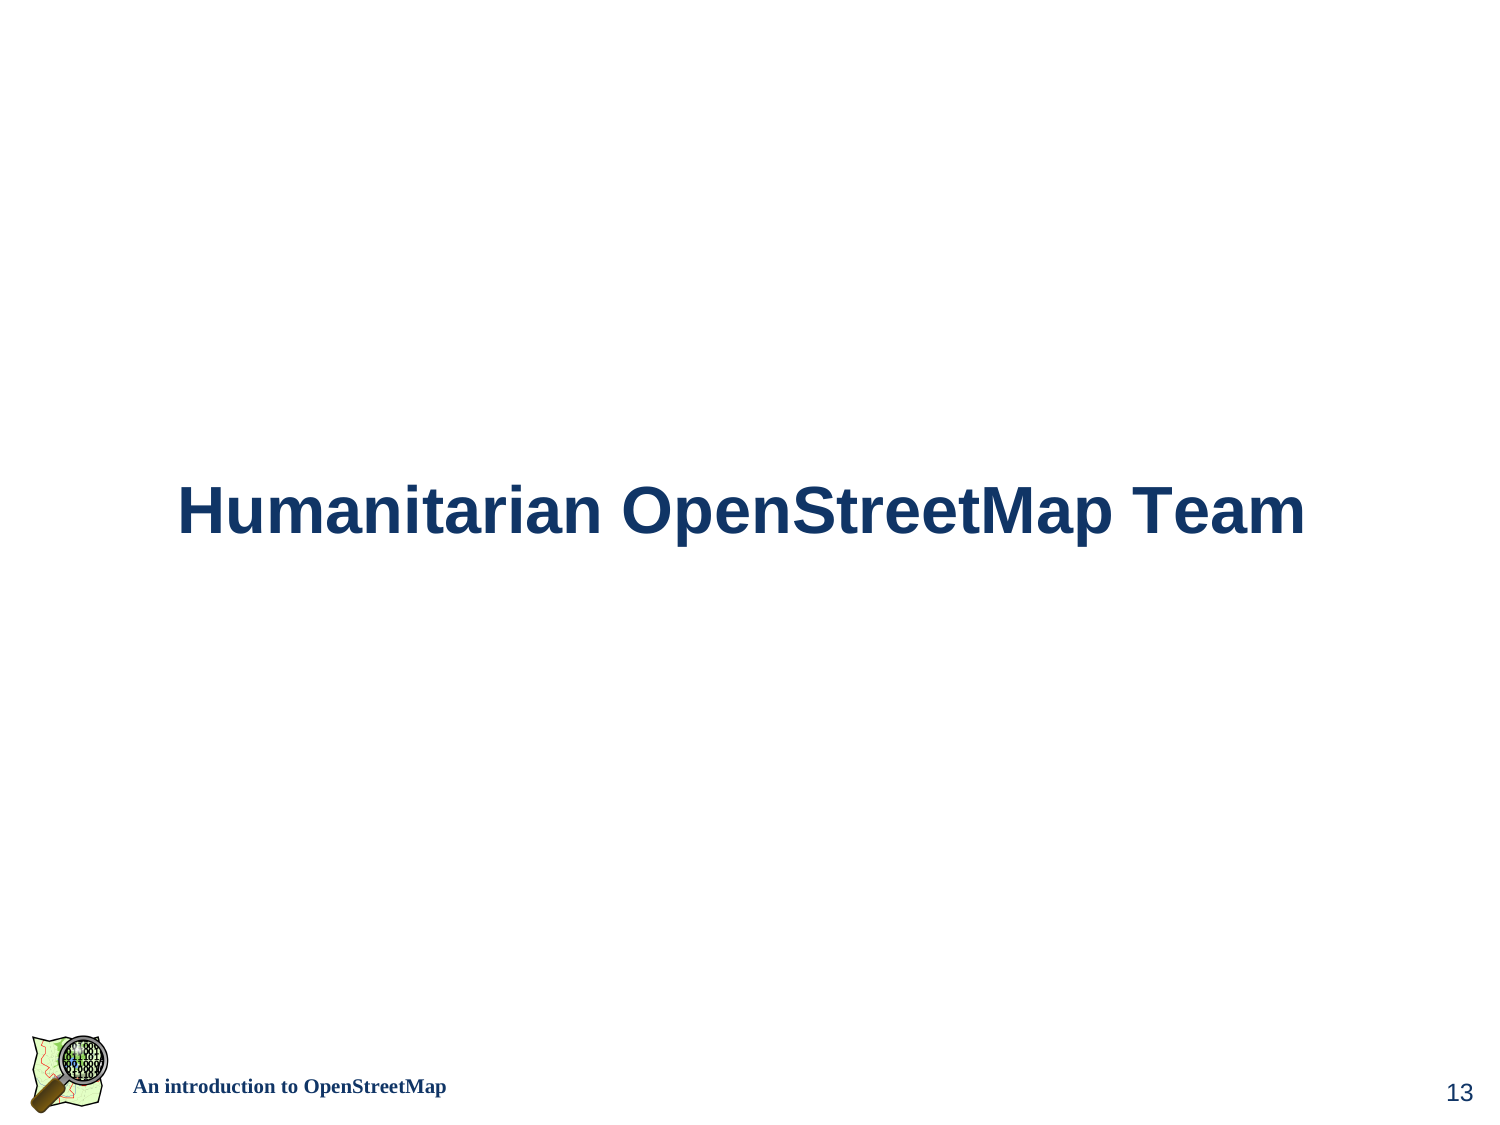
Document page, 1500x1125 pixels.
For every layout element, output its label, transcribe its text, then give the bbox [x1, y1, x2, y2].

title Humanitarian OpenStreetMap Team [67, 413, 1418, 602]
picture [29, 1033, 110, 1114]
